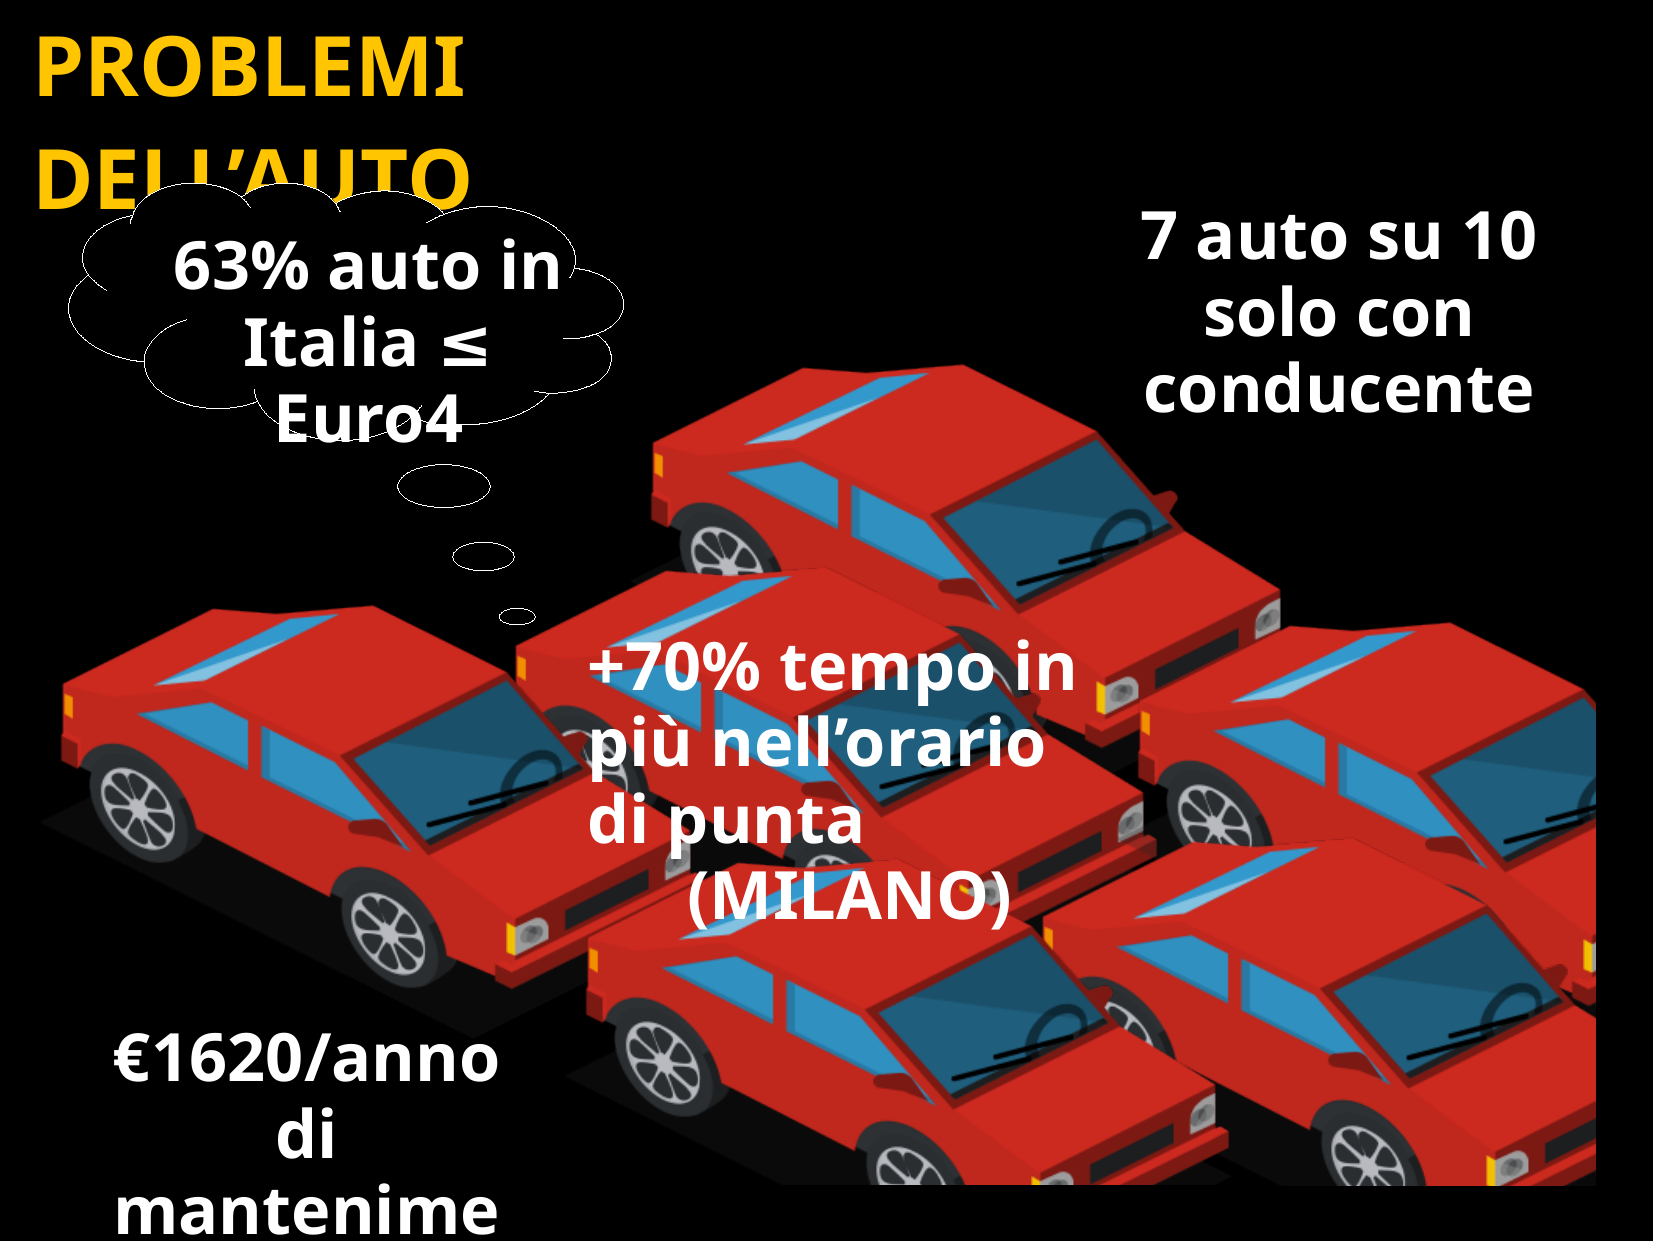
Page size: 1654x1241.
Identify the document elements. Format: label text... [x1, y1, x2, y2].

text_box +70% tempo in più nell’orario di punta (MILANO) [572, 625, 1128, 871]
text_box €1620/anno di mantenimento [96, 1017, 517, 1186]
picture [0, 231, 1596, 1241]
text_box 7 auto su 10 solo con conducente [1035, 195, 1644, 440]
text_box [409, 464, 479, 472]
text_box 63% auto in Italia ≤ Euro4 [143, 225, 594, 438]
text_box PROBLEMI DELL’AUTO [17, 0, 796, 125]
text_box [68, 183, 553, 362]
text_box [594, 272, 624, 384]
